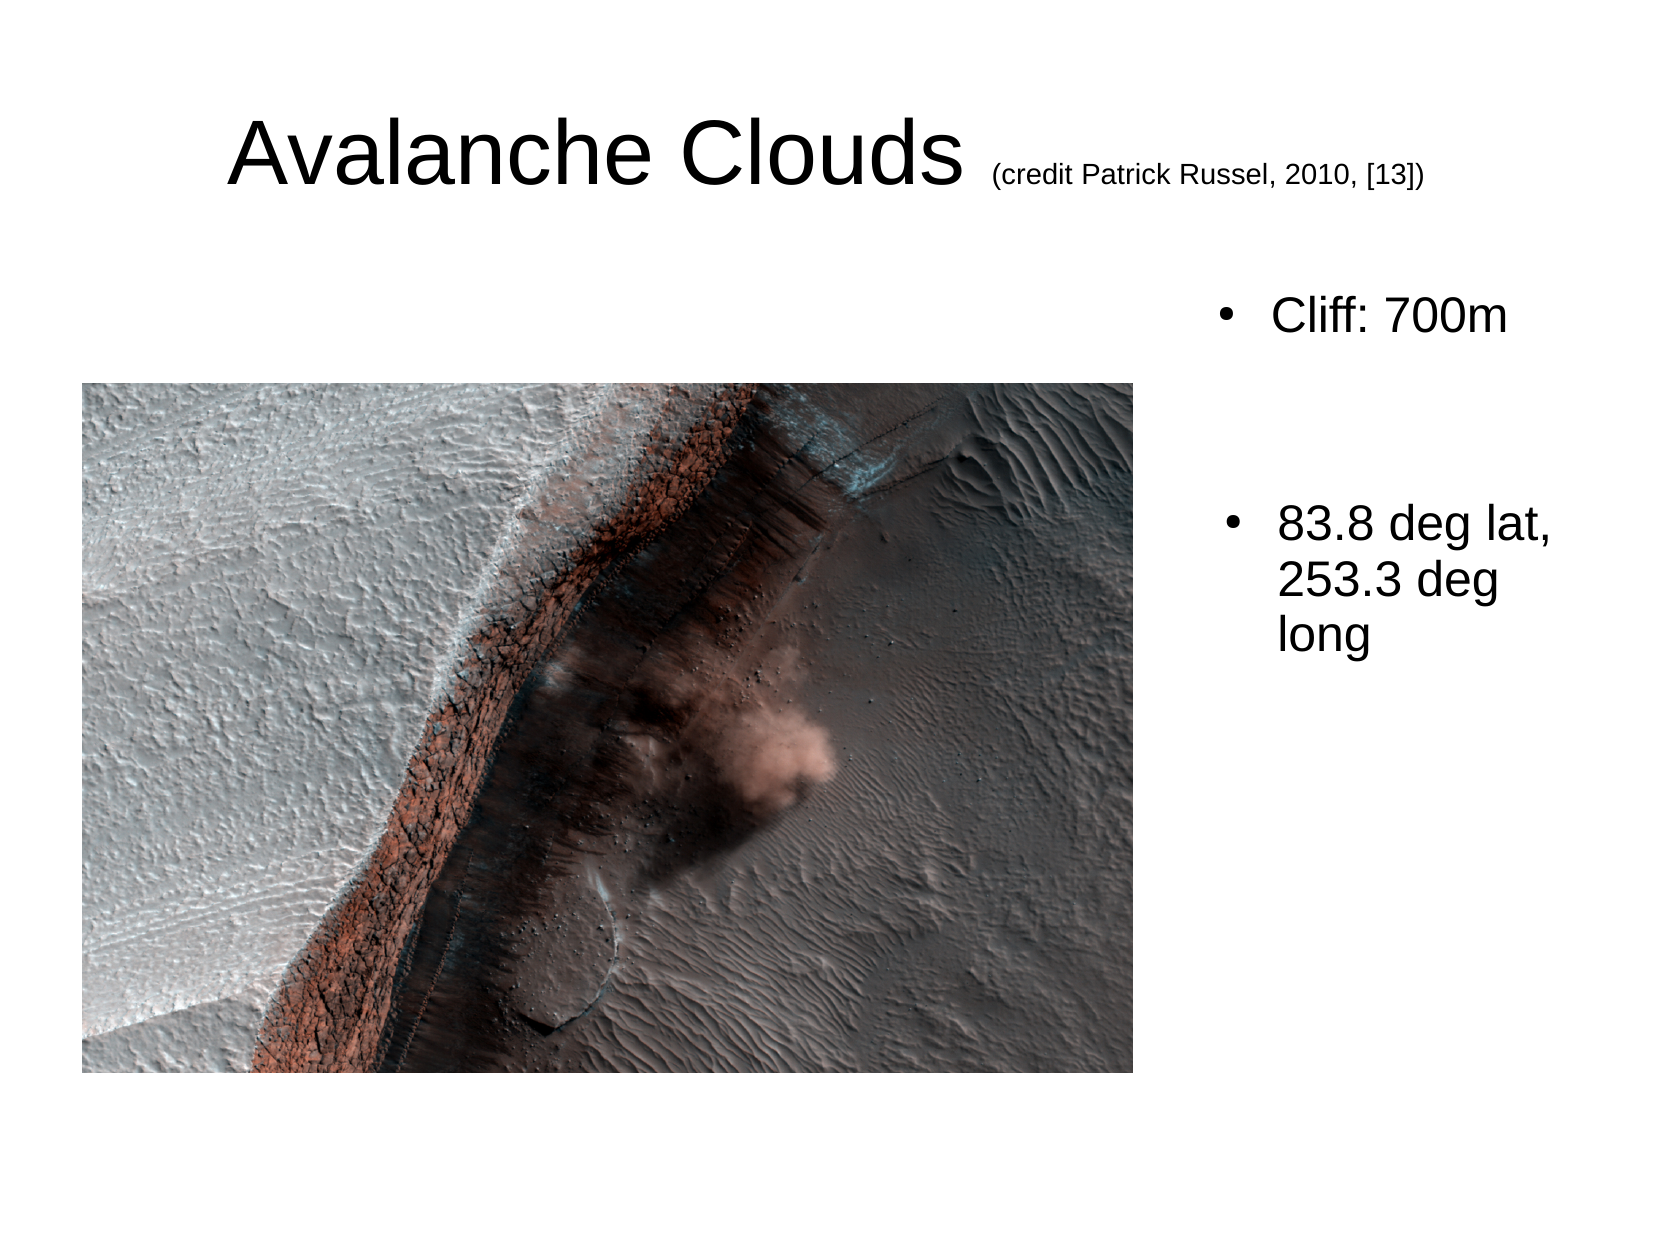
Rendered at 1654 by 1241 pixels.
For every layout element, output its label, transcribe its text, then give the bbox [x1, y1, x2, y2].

list 83.8 deg lat, 253.3 deg long [1206, 495, 1576, 700]
title Avalanche Clouds (credit Patrick Russel, 2010, [13]) [82, 49, 1571, 257]
list Cliff: 700m [1200, 286, 1614, 631]
picture [82, 383, 1133, 1073]
